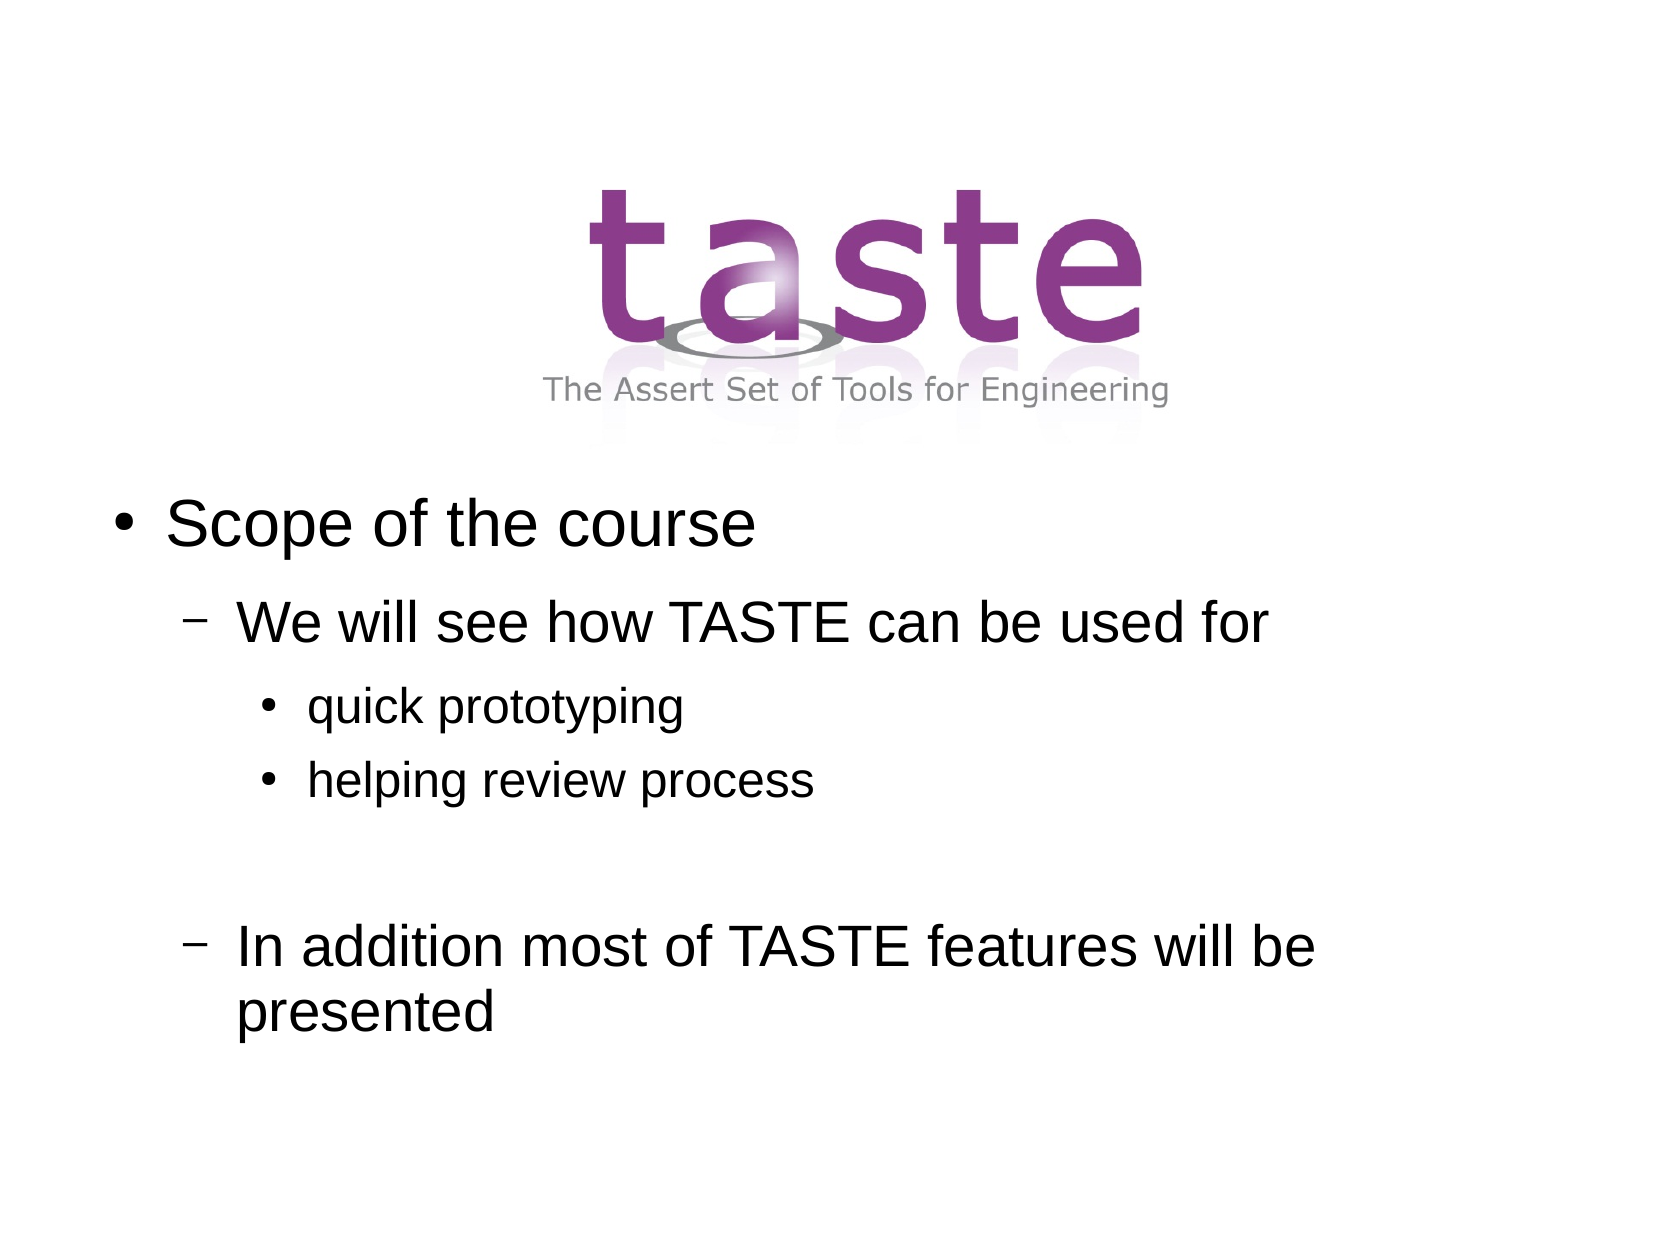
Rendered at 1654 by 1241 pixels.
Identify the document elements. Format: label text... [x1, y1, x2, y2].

list Scope of the course We will see how TASTE can be used for quick prototyping helping review process In addition most of TASTE features will be presented [94, 485, 1550, 1205]
picture [472, 35, 1241, 485]
